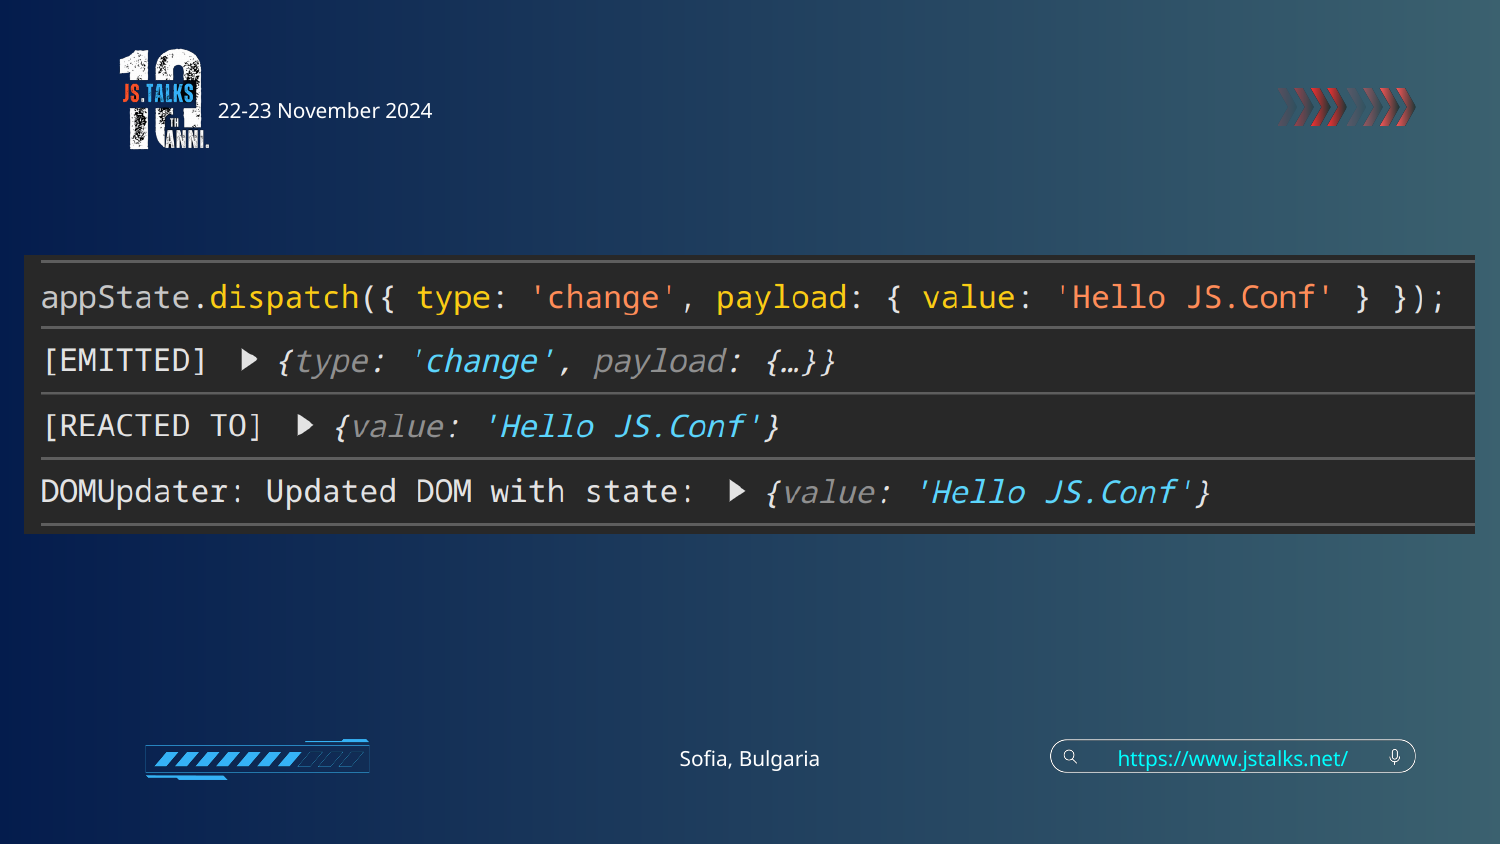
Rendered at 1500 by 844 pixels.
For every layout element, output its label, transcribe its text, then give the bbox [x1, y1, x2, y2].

text_box 22-23 November 2024 [217, 95, 507, 123]
text_box [1277, 88, 1416, 126]
text_box [145, 739, 370, 780]
text_box https://www.jstalks.net/ [1103, 744, 1362, 772]
text_box [65, 0, 258, 231]
picture [24, 255, 1475, 534]
text_box [1050, 739, 1416, 773]
text_box Sofia, Bulgaria [654, 744, 846, 772]
